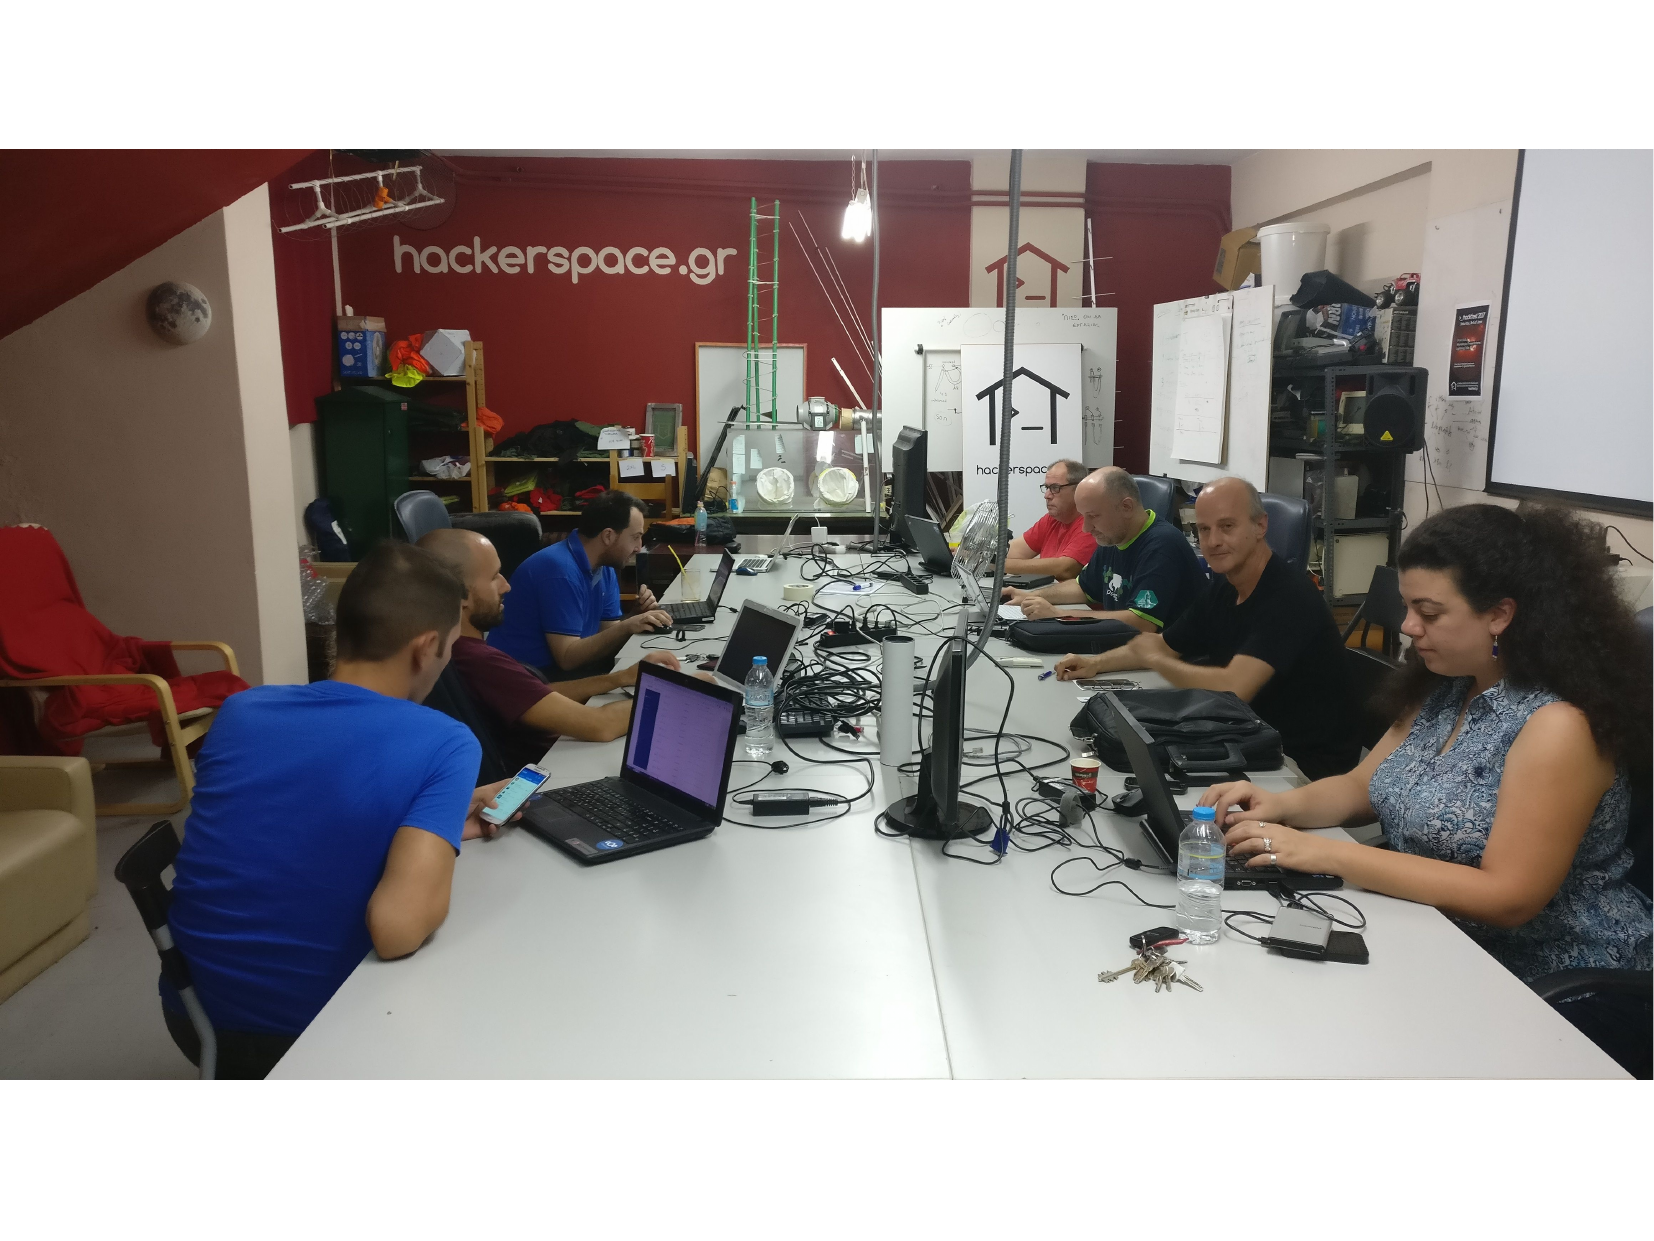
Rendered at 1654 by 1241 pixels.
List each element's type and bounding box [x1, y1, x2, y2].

picture [0, 149, 1654, 1080]
